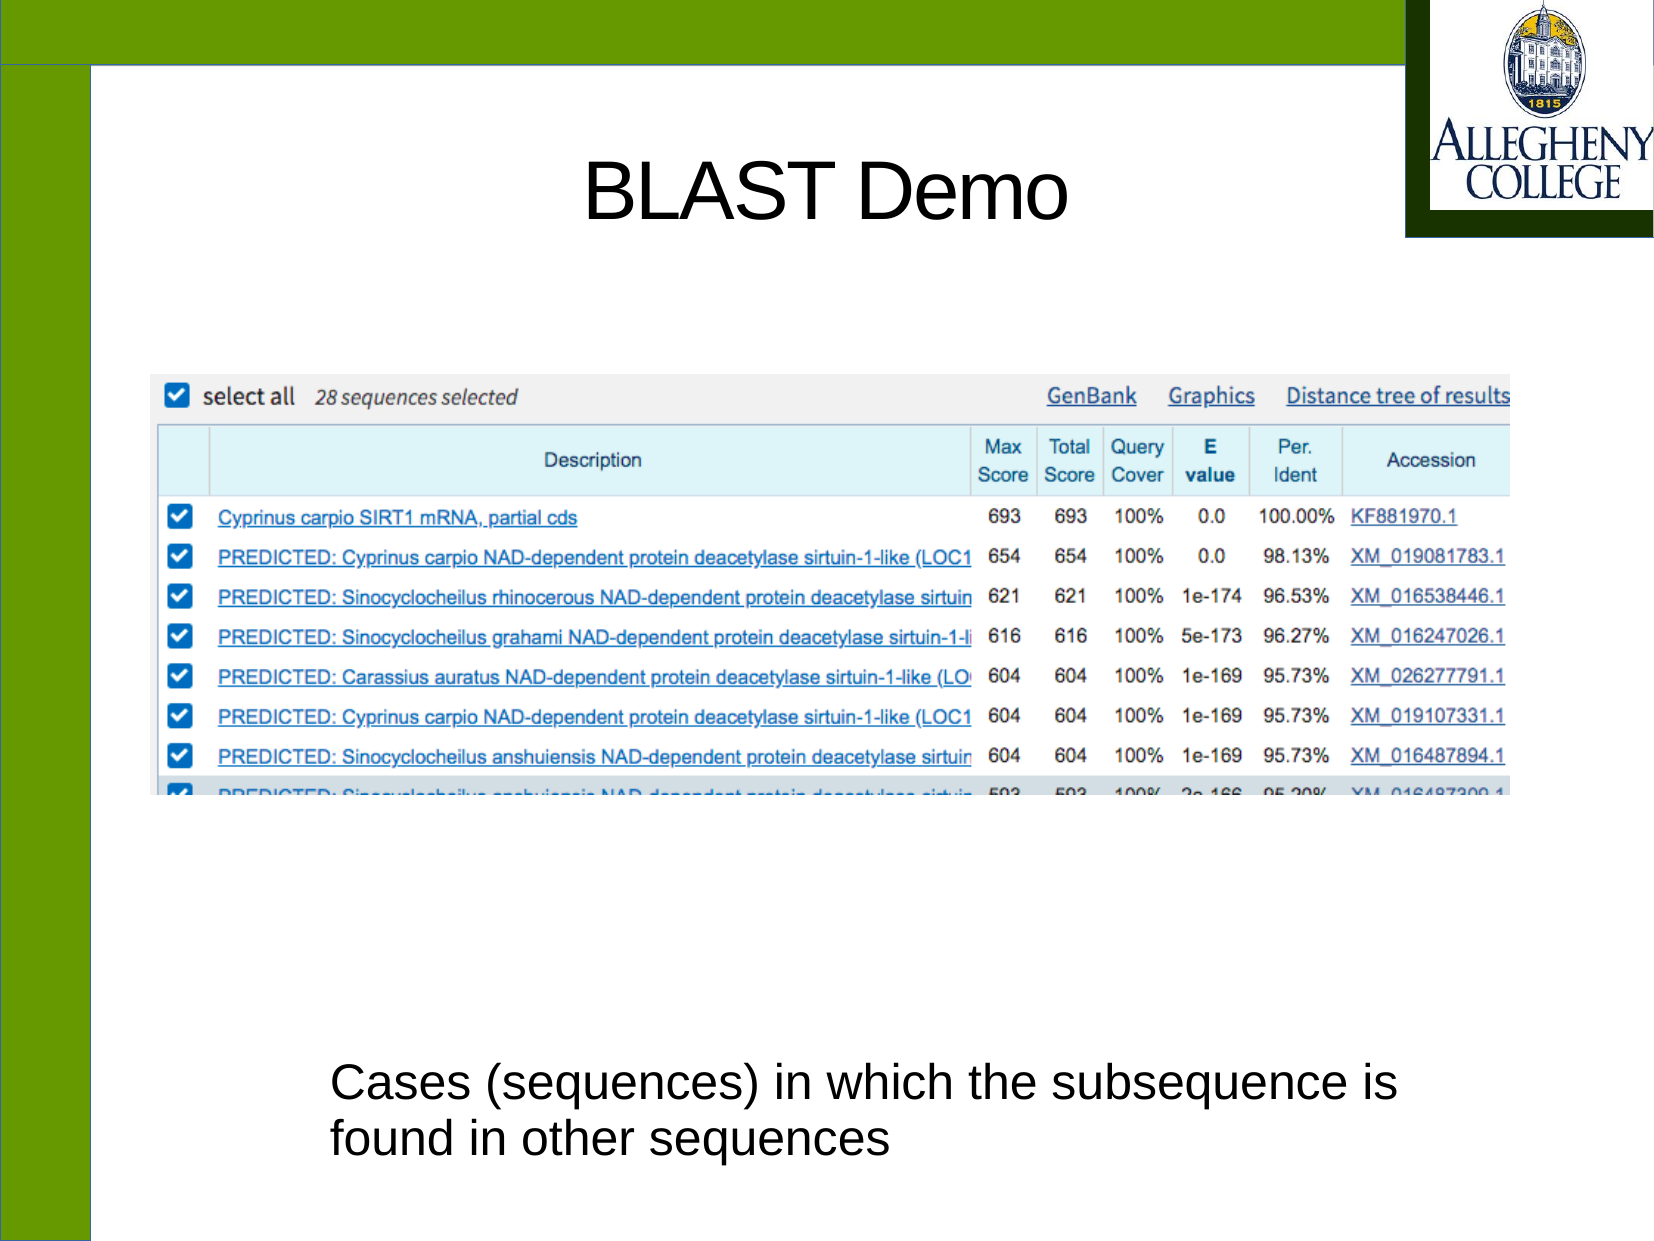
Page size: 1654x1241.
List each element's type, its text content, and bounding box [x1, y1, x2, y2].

text_box [0, 0, 1654, 1241]
title BLAST Demo [91, 96, 1571, 276]
text_box Cases (sequences) in which the subsequence is found in other sequences [315, 1046, 1456, 1188]
picture [1430, 0, 1654, 210]
picture [150, 374, 1510, 796]
